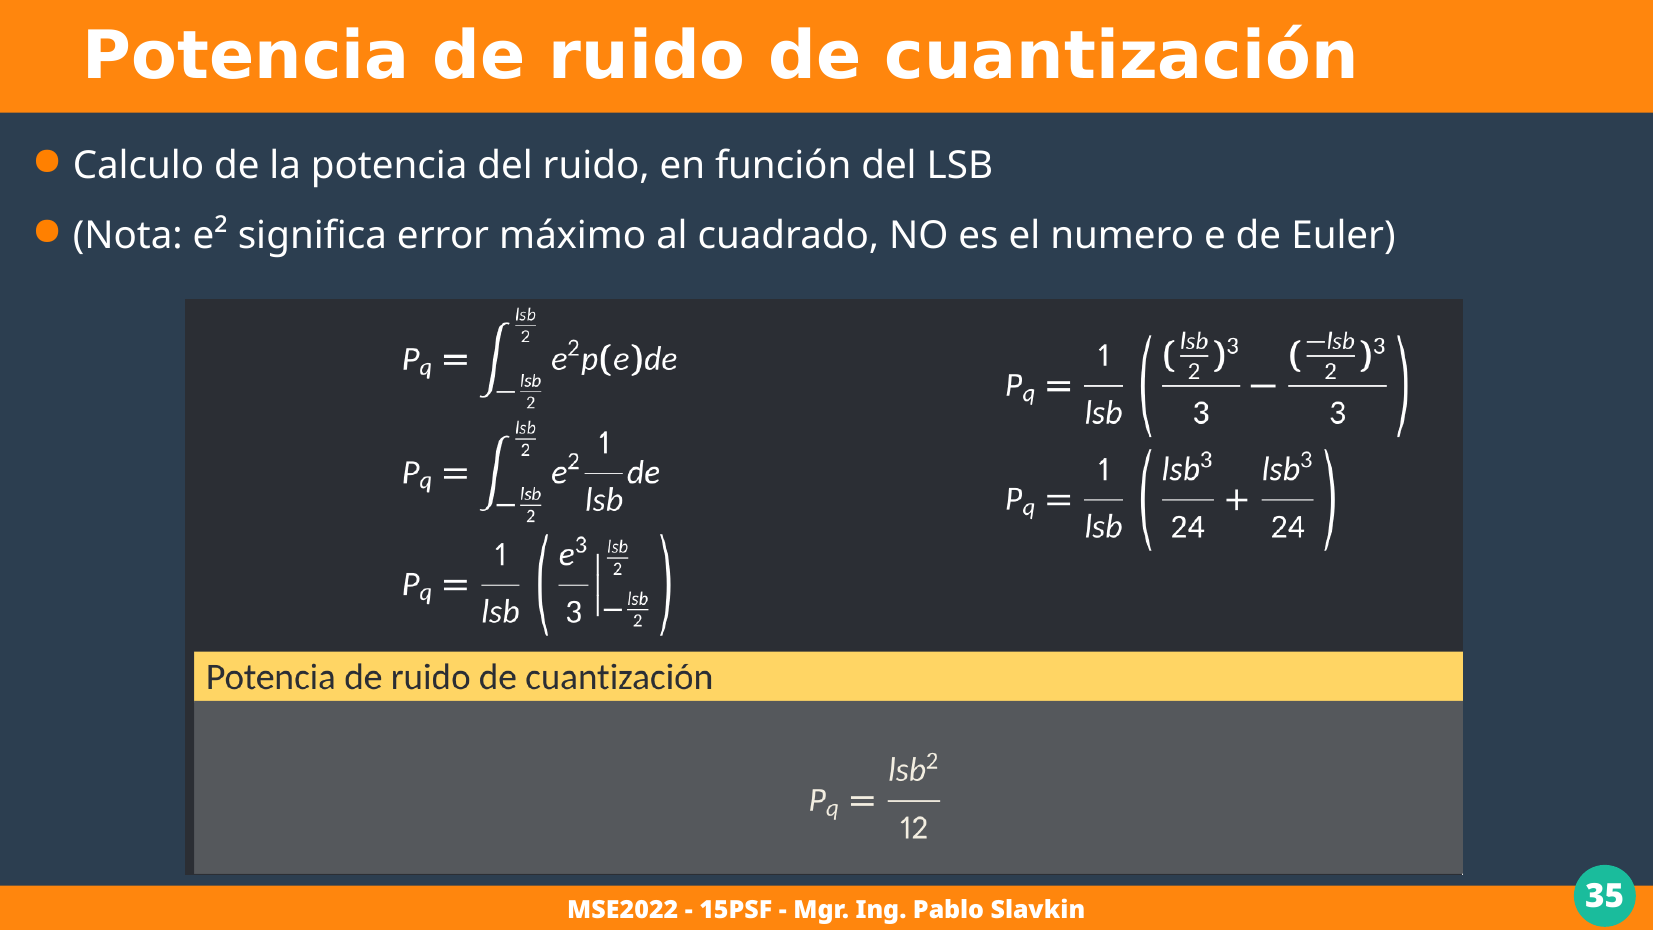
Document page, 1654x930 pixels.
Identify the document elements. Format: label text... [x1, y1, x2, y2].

title Potencia de ruido de cuantización [0, 16, 1651, 113]
list Calculo de la potencia del ruido, en función del LSB (Nota: e² significa error máximo al cuadrado, NO es el numero e de Euler) [18, 137, 1576, 263]
picture [185, 299, 1463, 875]
